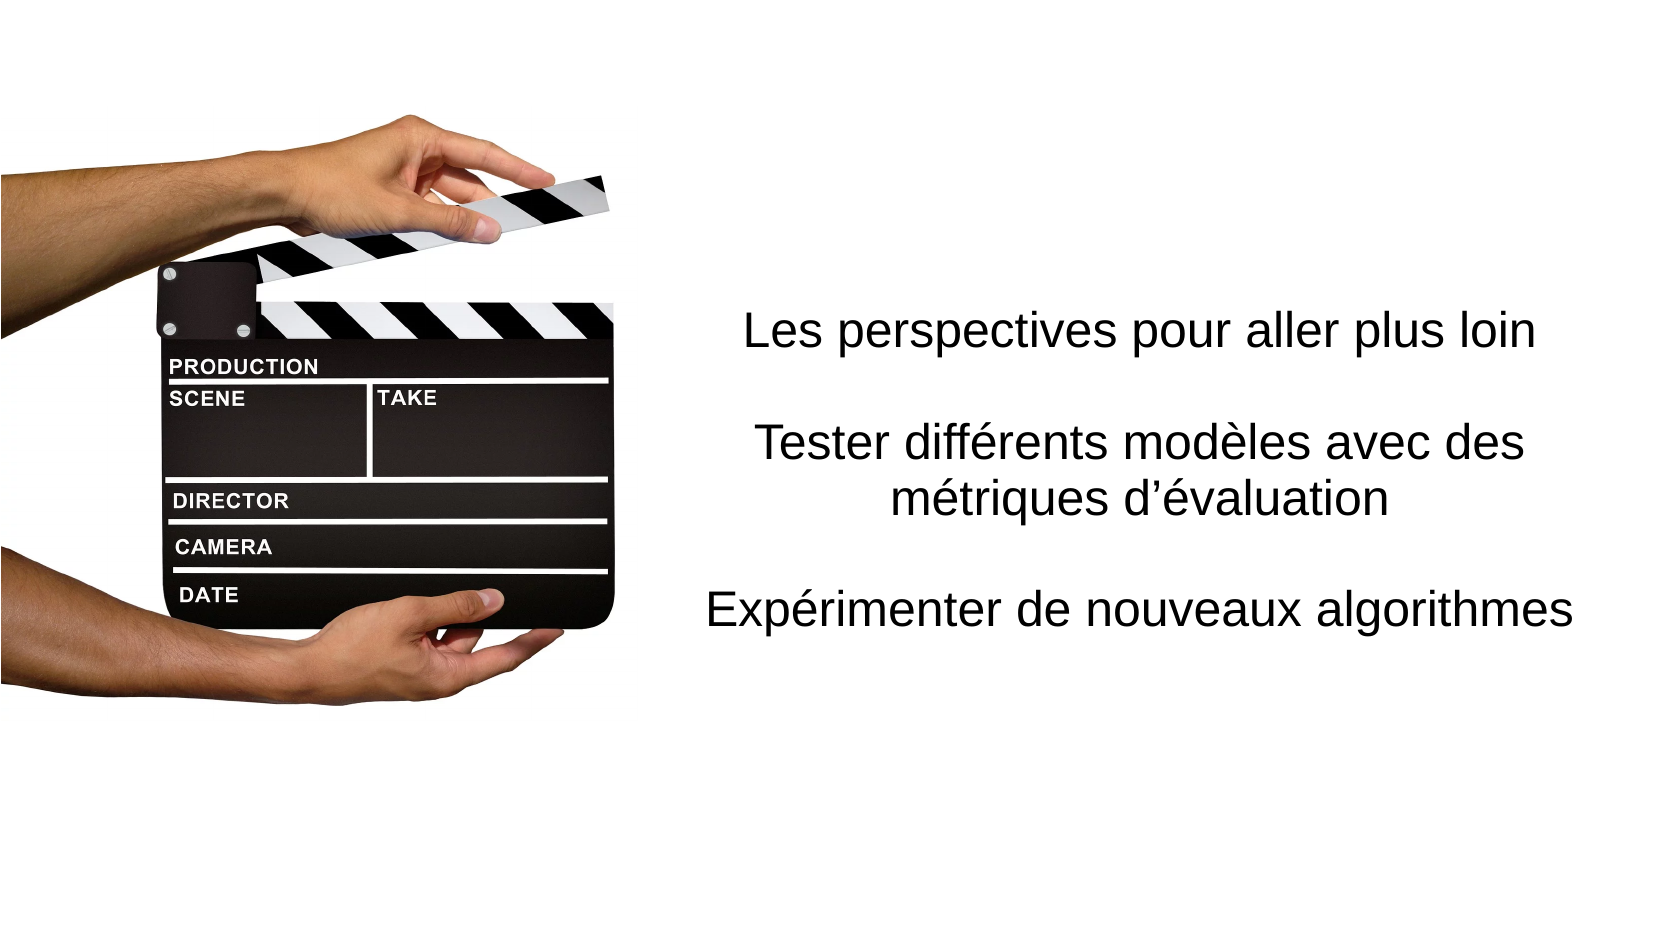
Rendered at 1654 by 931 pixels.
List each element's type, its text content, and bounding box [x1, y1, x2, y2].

picture [1, 106, 638, 721]
text_box Les perspectives pour aller plus loin Tester différents modèles avec des métriques d’évaluation Expérimenter de nouveaux algorithmes [649, 295, 1630, 931]
